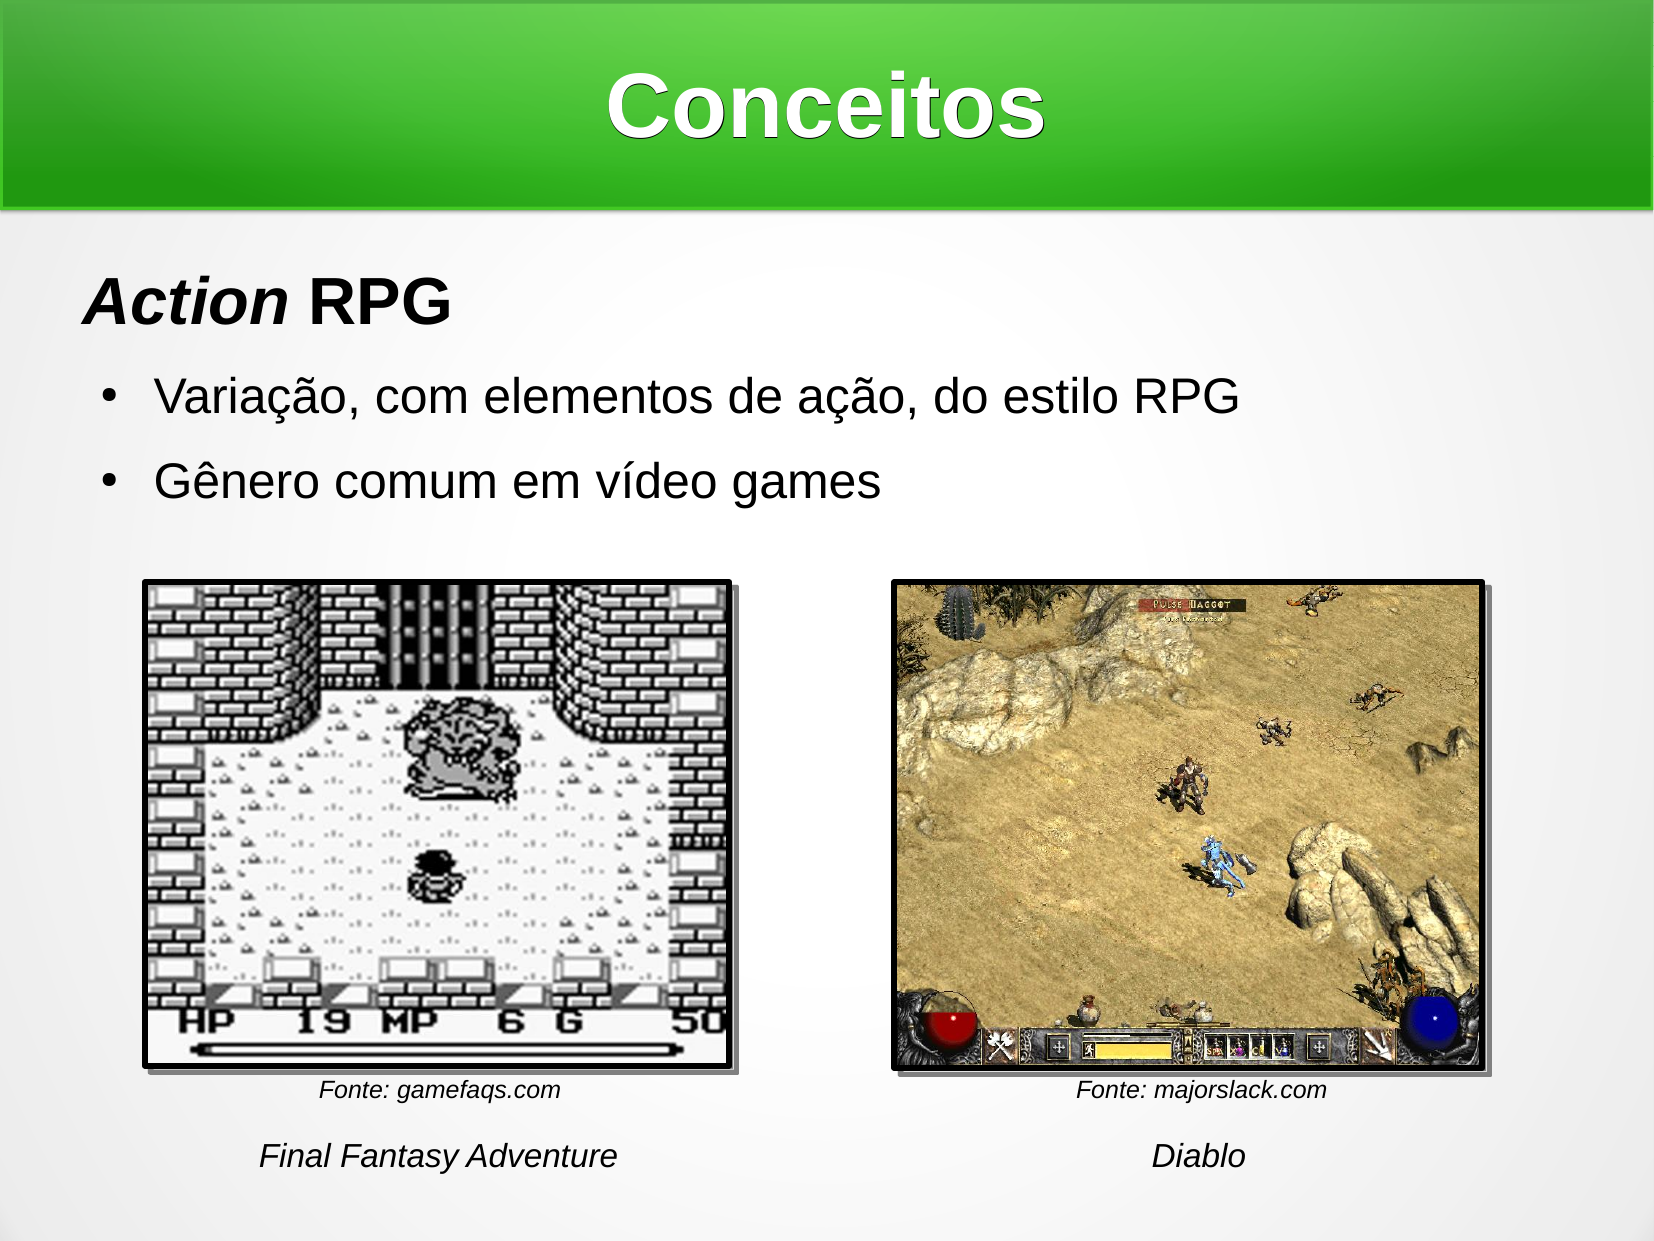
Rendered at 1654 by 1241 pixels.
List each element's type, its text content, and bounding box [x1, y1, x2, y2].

list Action RPG Variação, com elementos de ação, do estilo RPG Gênero comum em vídeo games [82, 263, 1571, 983]
title Conceitos [82, 35, 1571, 178]
text_box Final Fantasy Adventure [244, 1130, 634, 1183]
picture [147, 585, 727, 1063]
text_box Fonte: majorslack.com [1061, 1077, 1343, 1122]
picture [897, 585, 1480, 1066]
text_box Fonte: gamefaqs.com [304, 1075, 577, 1122]
text_box Diablo [1136, 1130, 1281, 1201]
